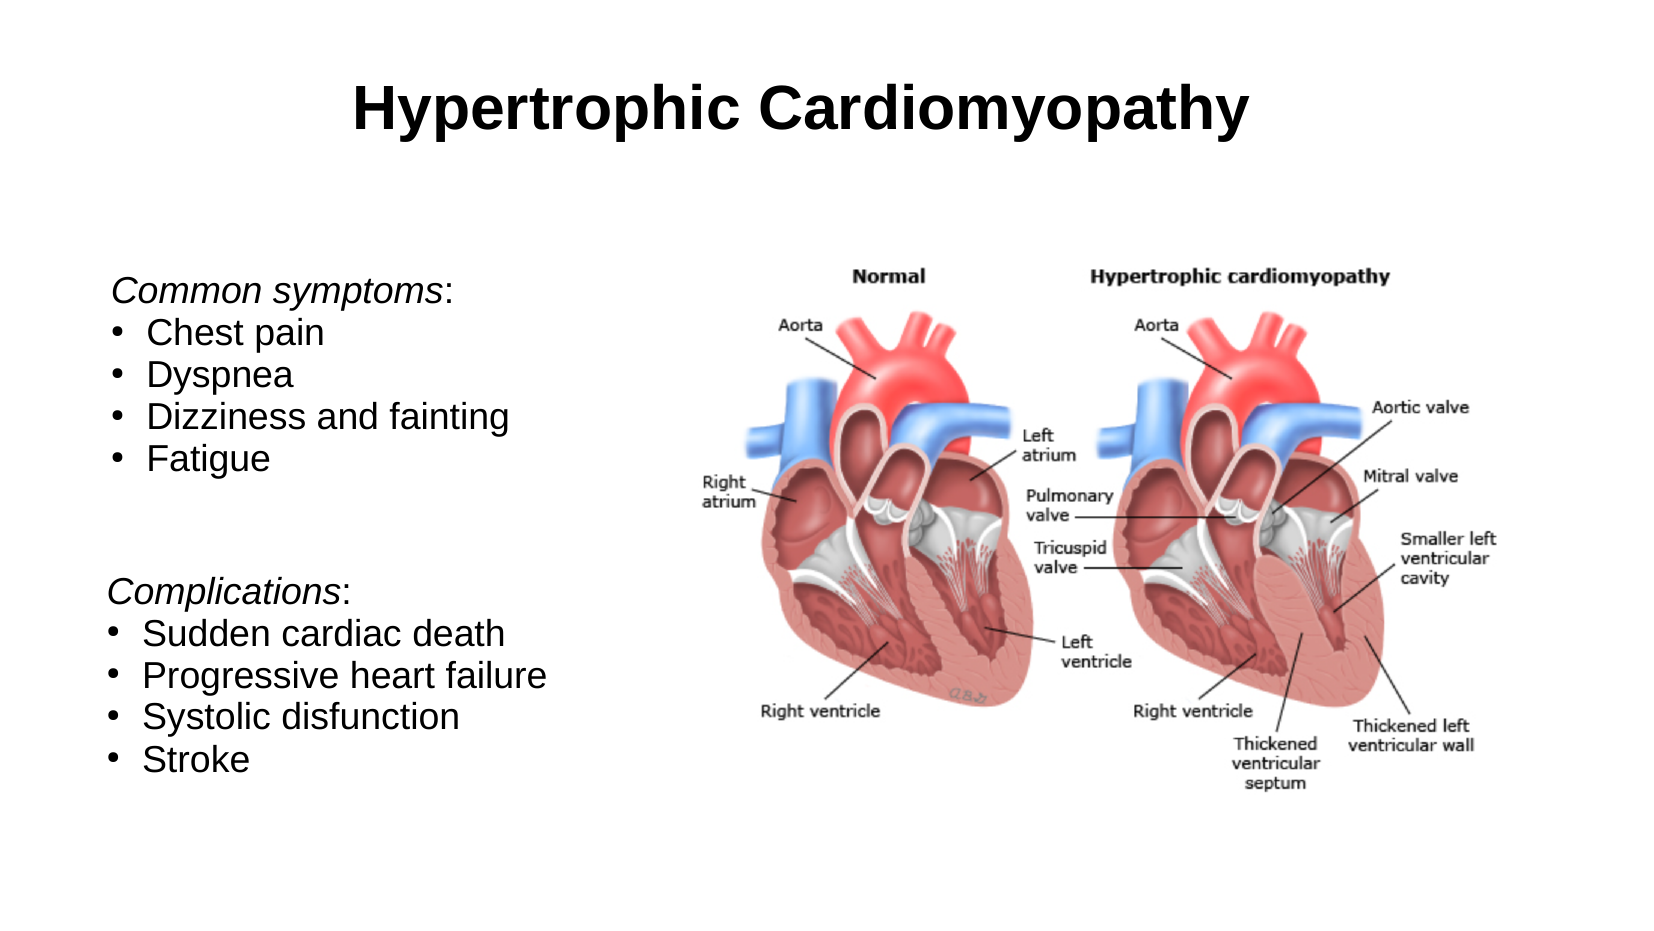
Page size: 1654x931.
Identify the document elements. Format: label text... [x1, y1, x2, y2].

text_box Complications: Sudden cardiac death Progressive heart failure Systolic disfunction Stroke [91, 562, 563, 788]
picture [666, 225, 1538, 826]
text_box Common symptoms: Chest pain Dyspnea Dizziness and fainting Fatigue [96, 262, 526, 488]
text_box Hypertrophic Cardiomyopathy [337, 65, 1267, 151]
